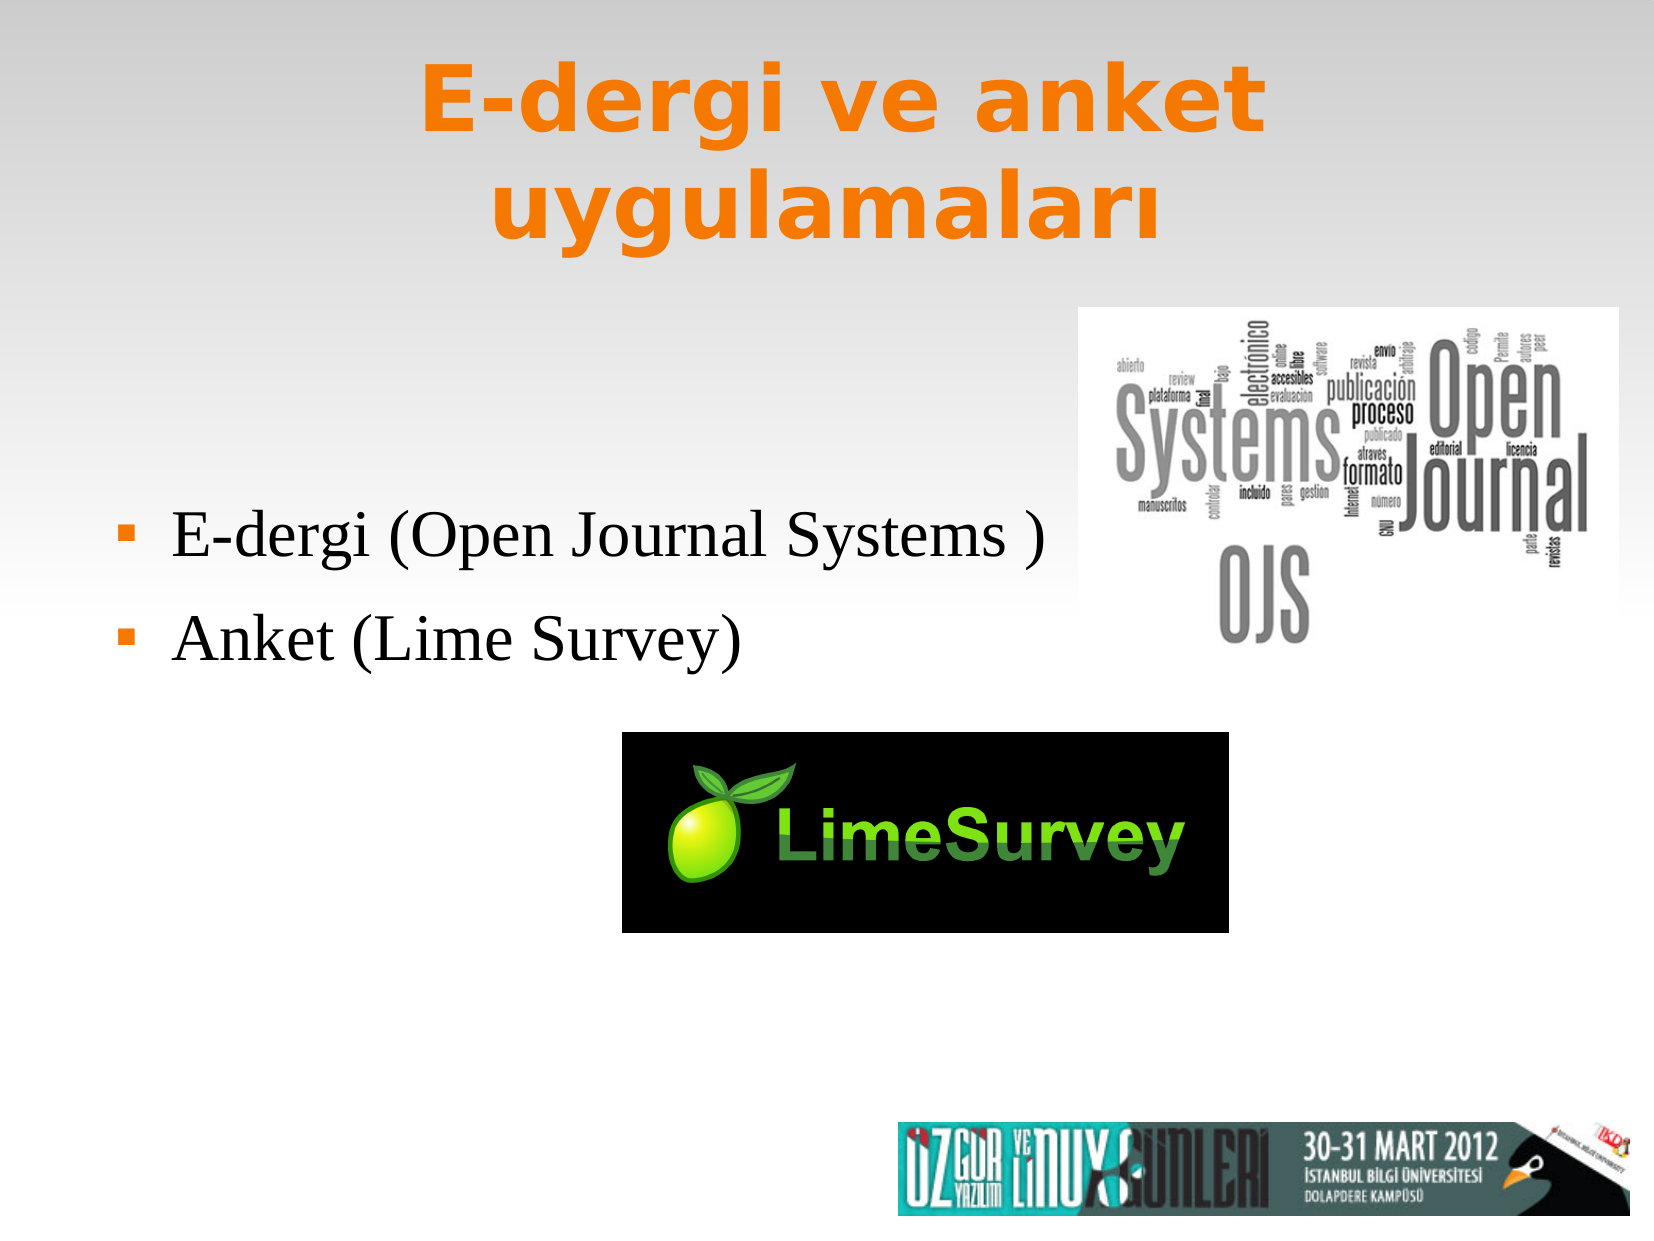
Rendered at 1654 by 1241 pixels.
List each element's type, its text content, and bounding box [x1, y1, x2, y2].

picture [622, 732, 1229, 933]
list E-dergi (Open Journal Systems ) Anket (Lime Survey) [82, 290, 1571, 1109]
title E-dergi ve anket uygulamaları [82, 45, 1571, 261]
picture [1078, 307, 1619, 655]
picture [898, 1122, 1630, 1216]
